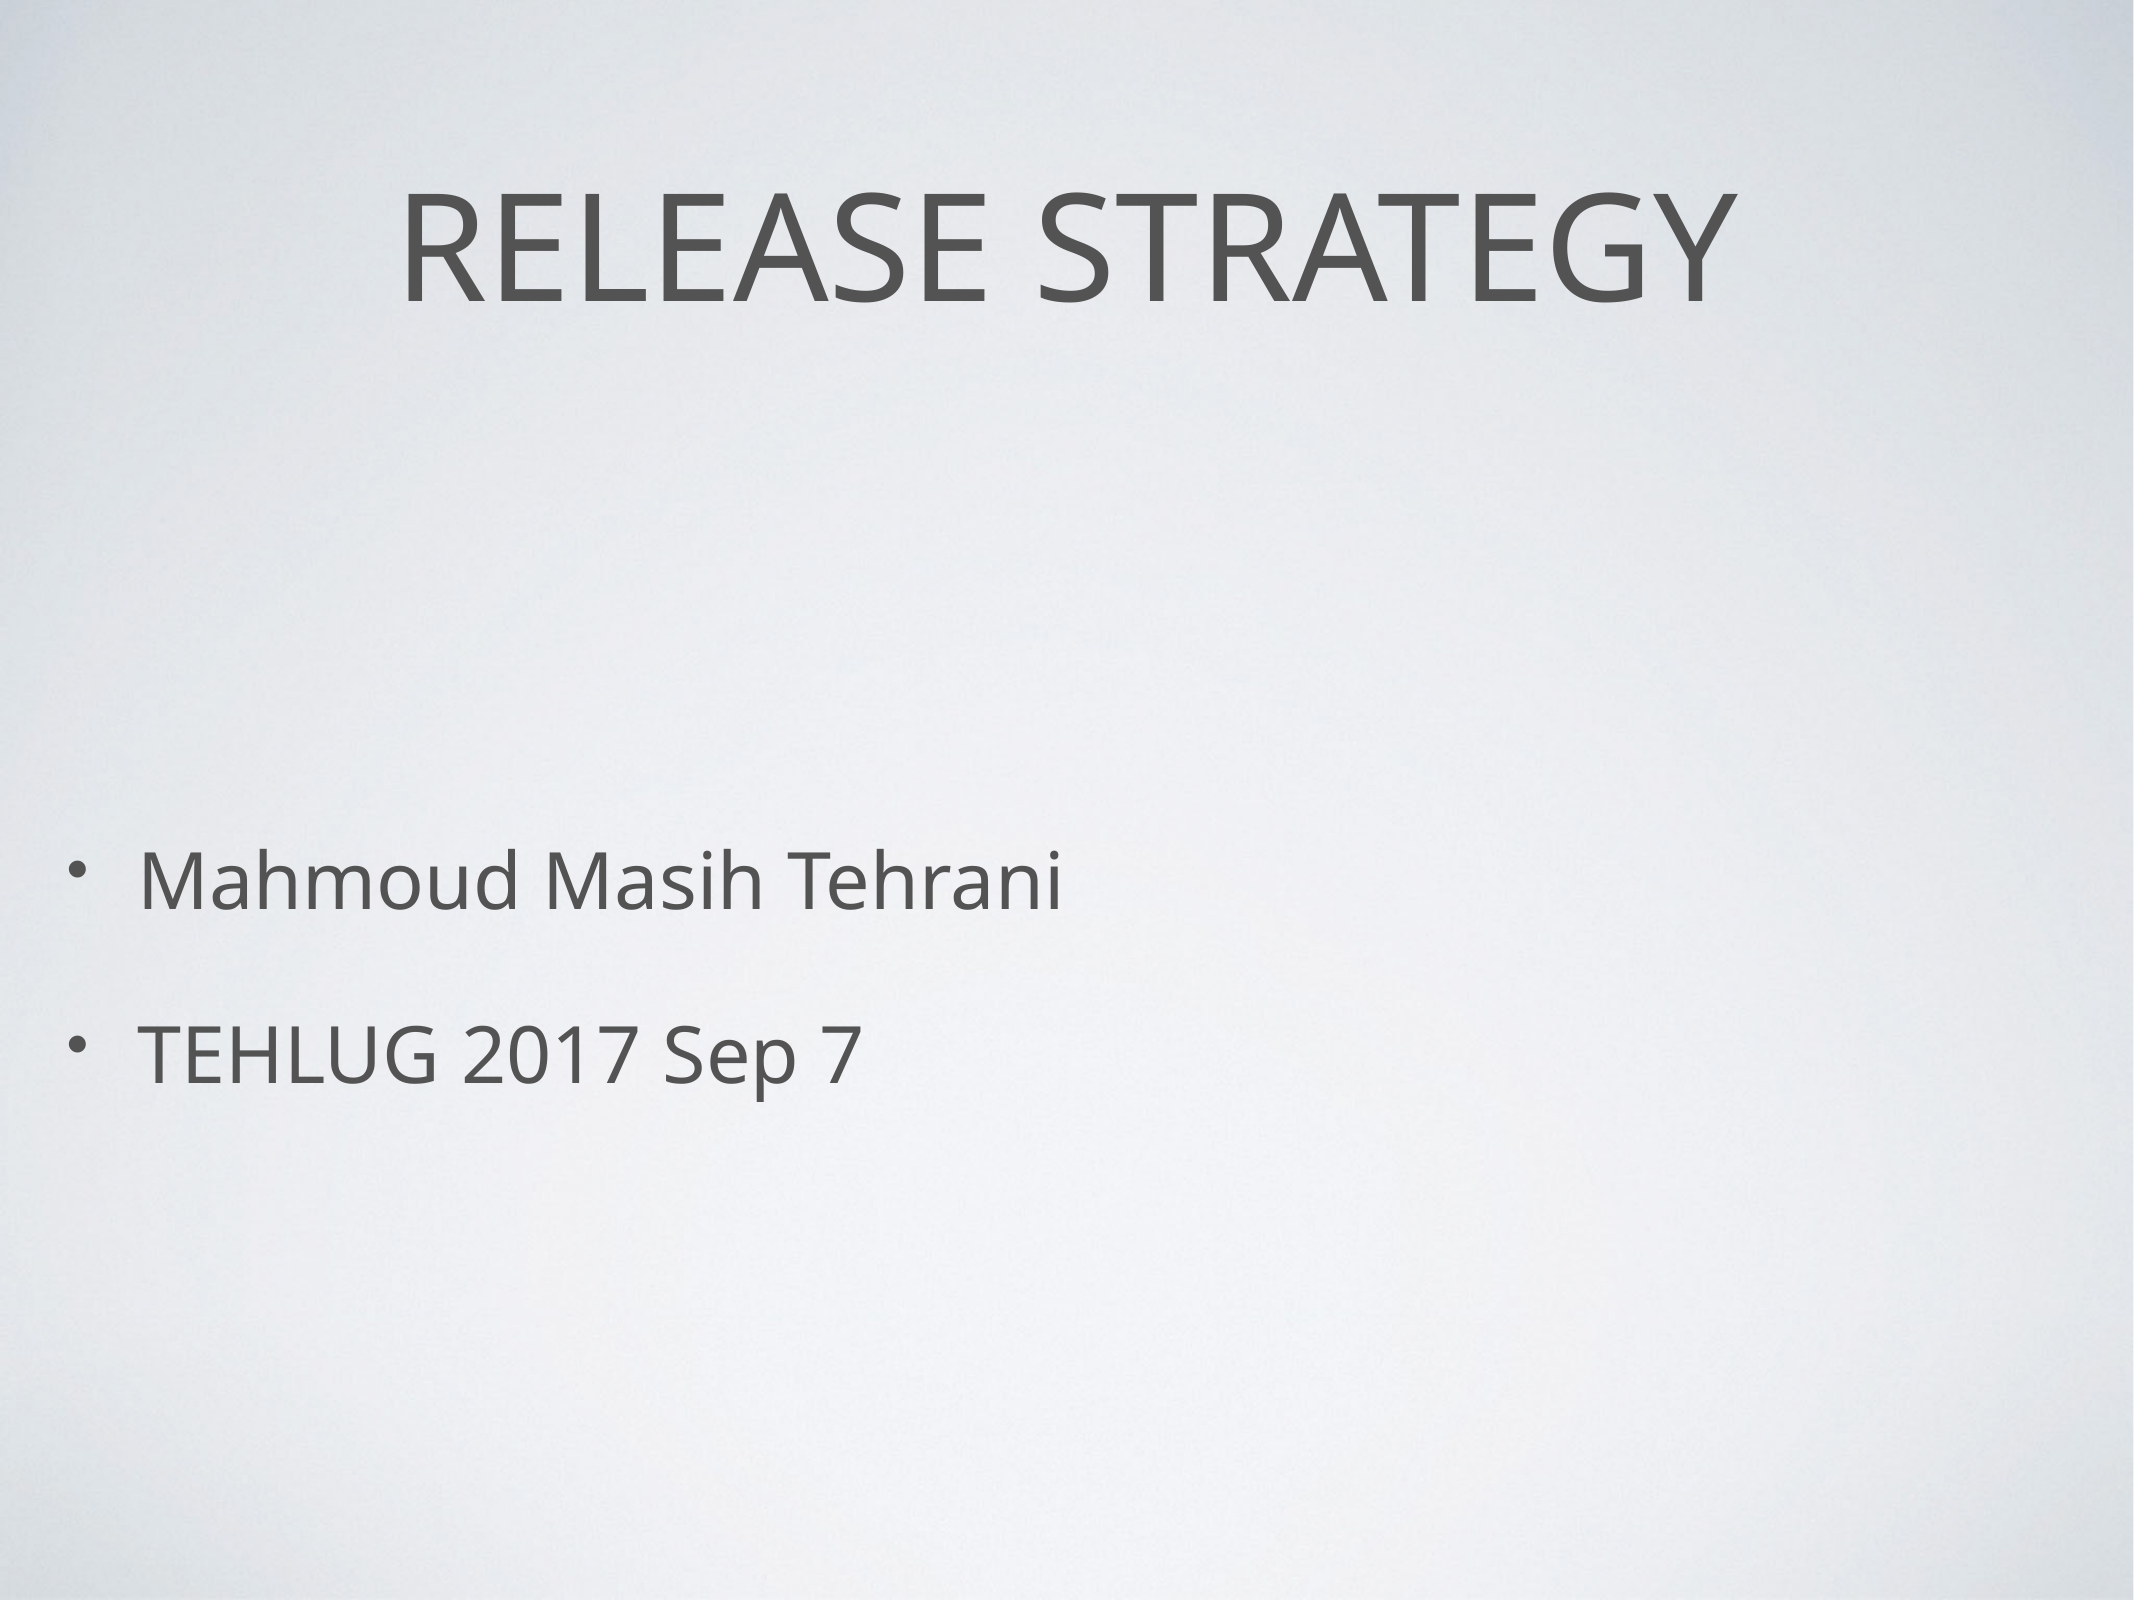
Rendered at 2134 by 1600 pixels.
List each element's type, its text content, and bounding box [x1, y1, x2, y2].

picture [0, 0, 2134, 1600]
subtitle Mahmoud Masih Tehrani TEHLUG 2017 Sep 7 [58, 447, 2075, 1482]
title Release Strategy [58, 41, 2075, 442]
